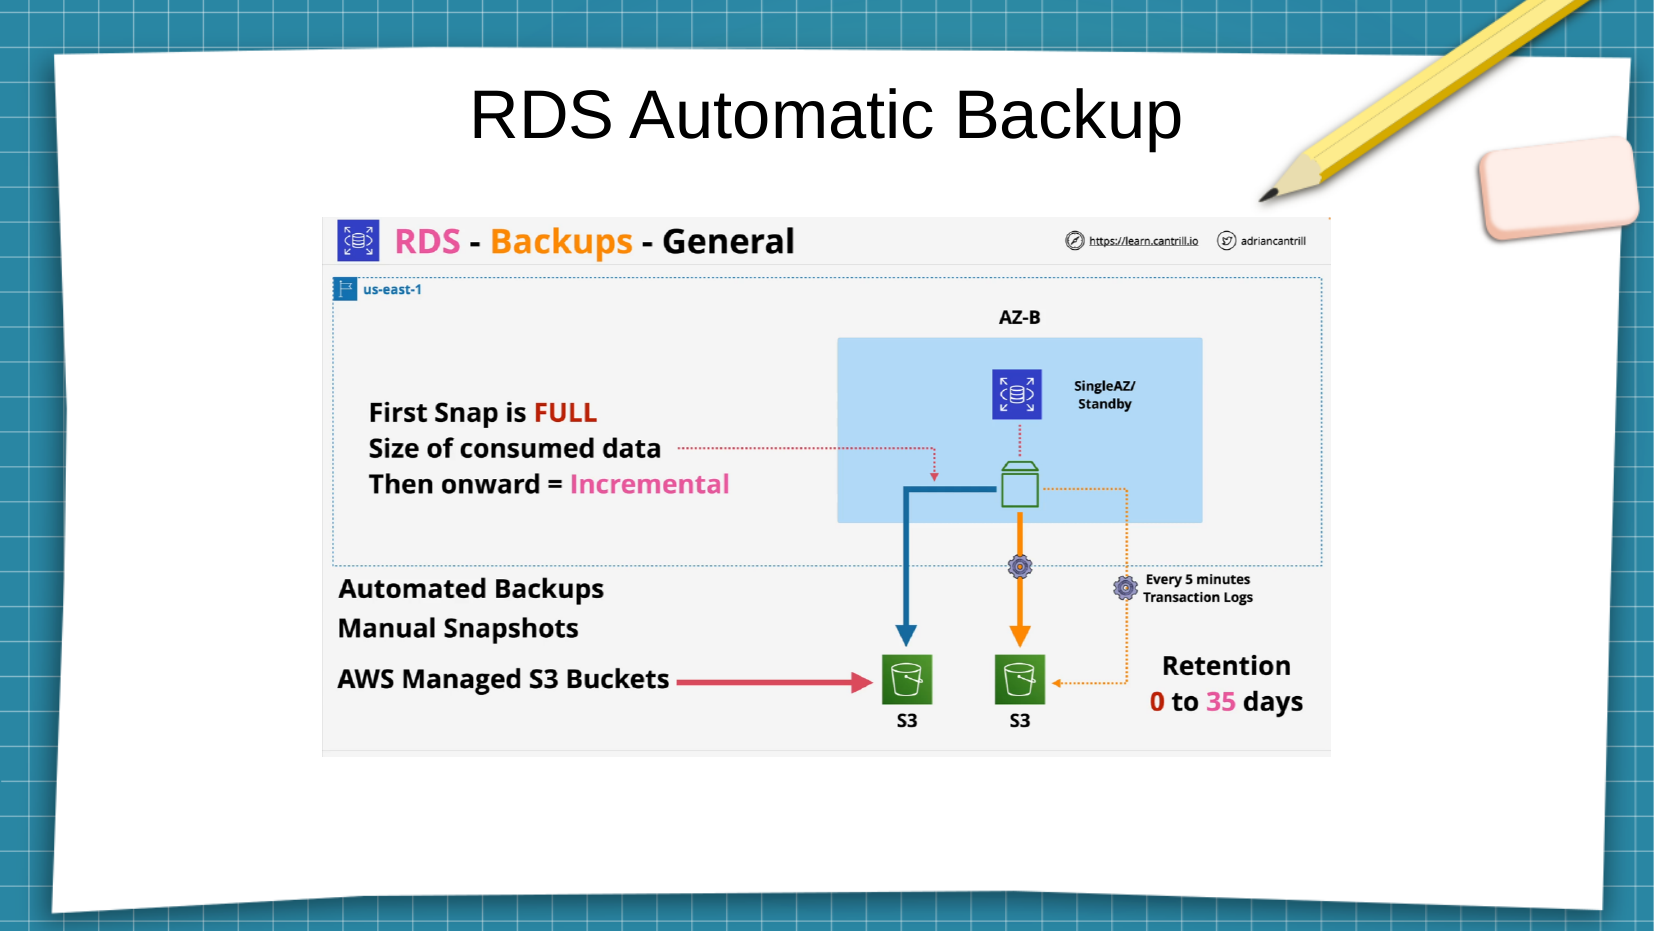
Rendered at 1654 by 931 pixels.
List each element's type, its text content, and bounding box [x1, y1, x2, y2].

picture [0, 0, 1654, 931]
title RDS Automatic Backup [82, 37, 1571, 193]
